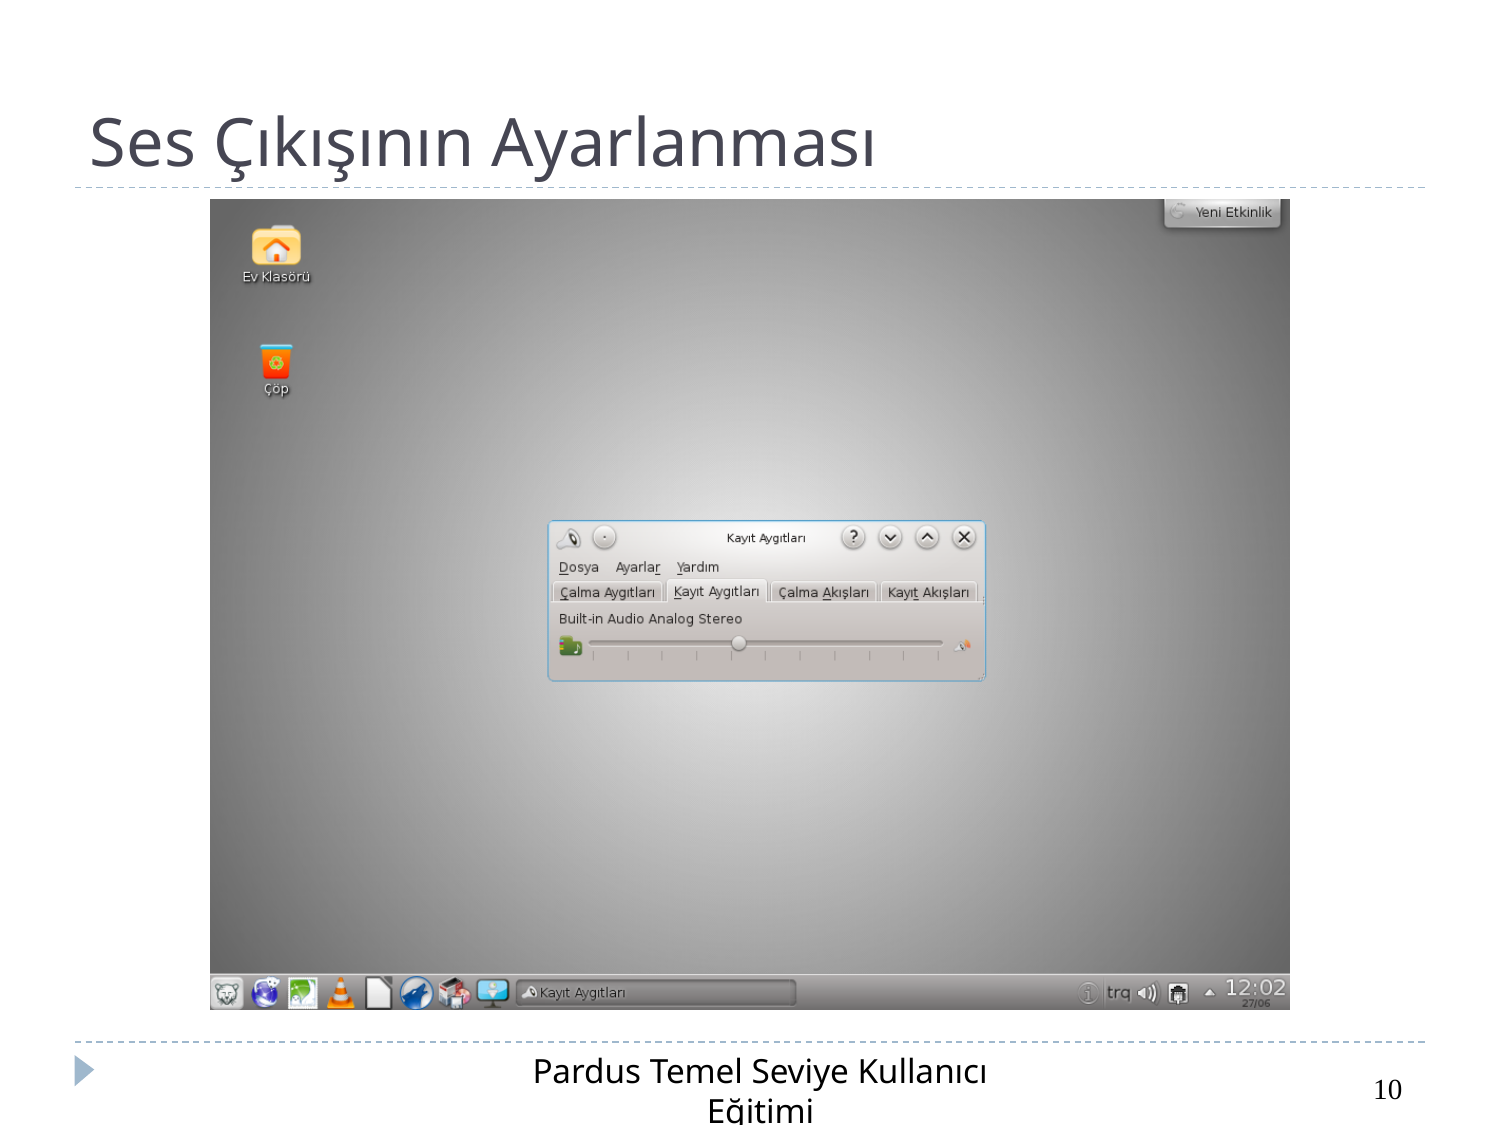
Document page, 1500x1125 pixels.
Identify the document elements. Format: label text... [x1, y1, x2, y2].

title Ses Çıkışının Ayarlanması [75, 24, 1425, 188]
picture [210, 199, 1290, 1010]
